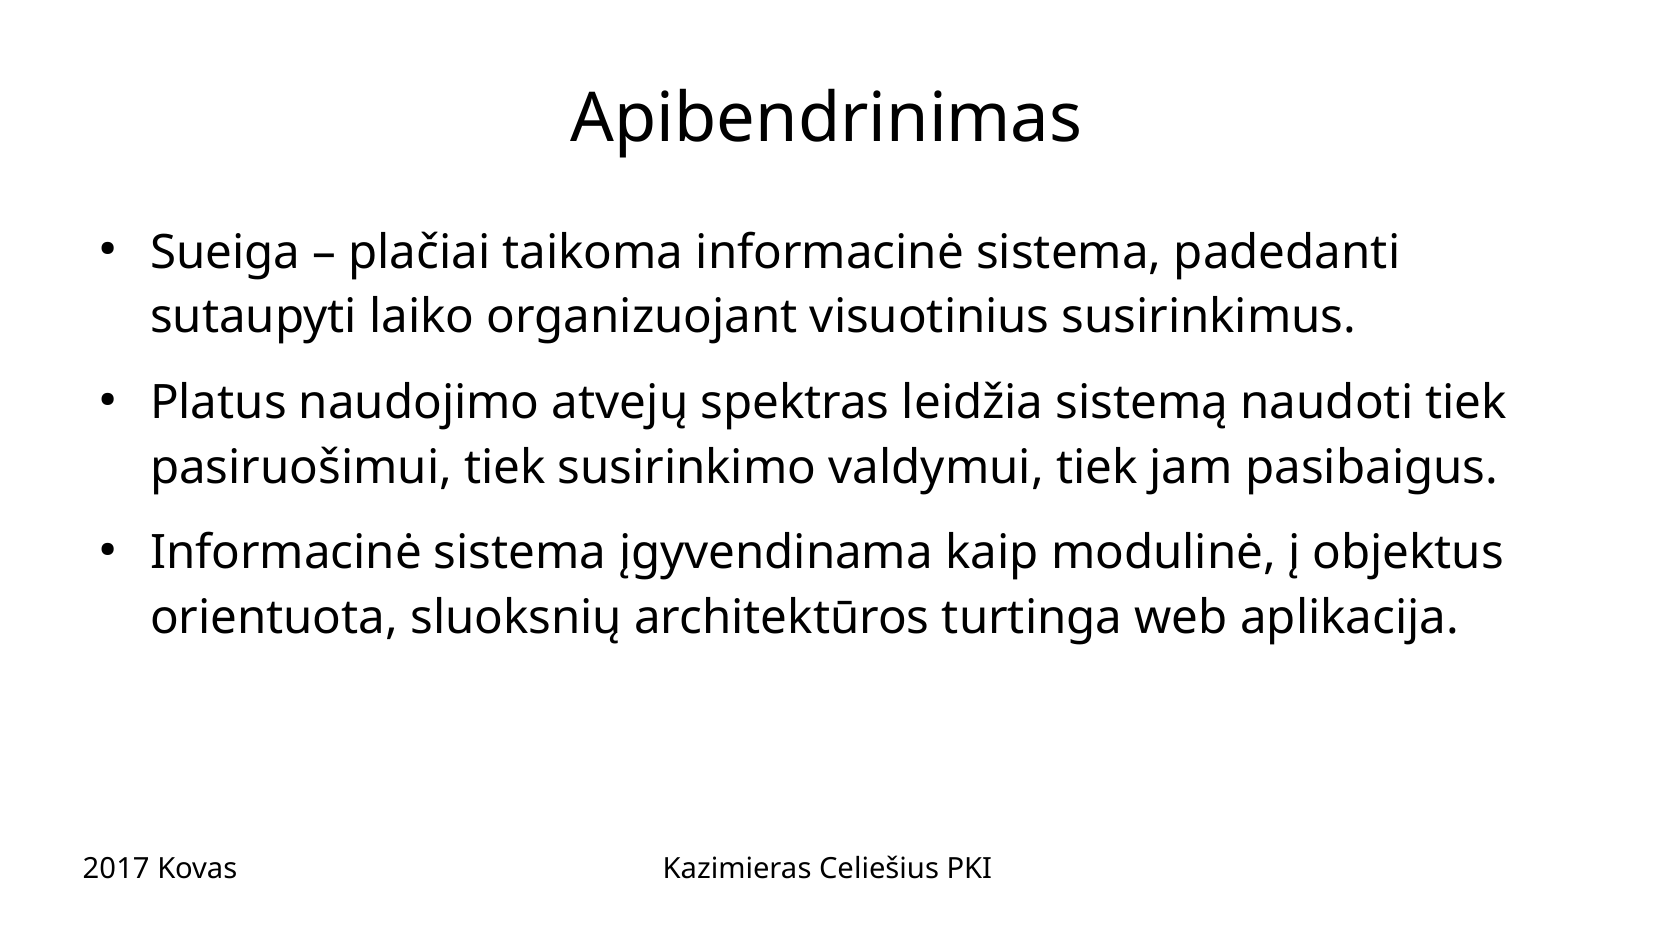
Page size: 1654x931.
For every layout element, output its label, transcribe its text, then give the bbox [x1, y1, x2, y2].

title Apibendrinimas [82, 37, 1571, 193]
list Sueiga – plačiai taikoma informacinė sistema, padedanti sutaupyti laiko organizuojant visuotinius susirinkimus. Platus naudojimo atvejų spektras leidžia sistemą naudoti tiek pasiruošimui, tiek susirinkimo valdymui, tiek jam pasibaigus. Informacinė sistema įgyvendinama kaip modulinė, į objektus orientuota, sluoksnių architektūros turtinga web aplikacija. [82, 217, 1571, 757]
